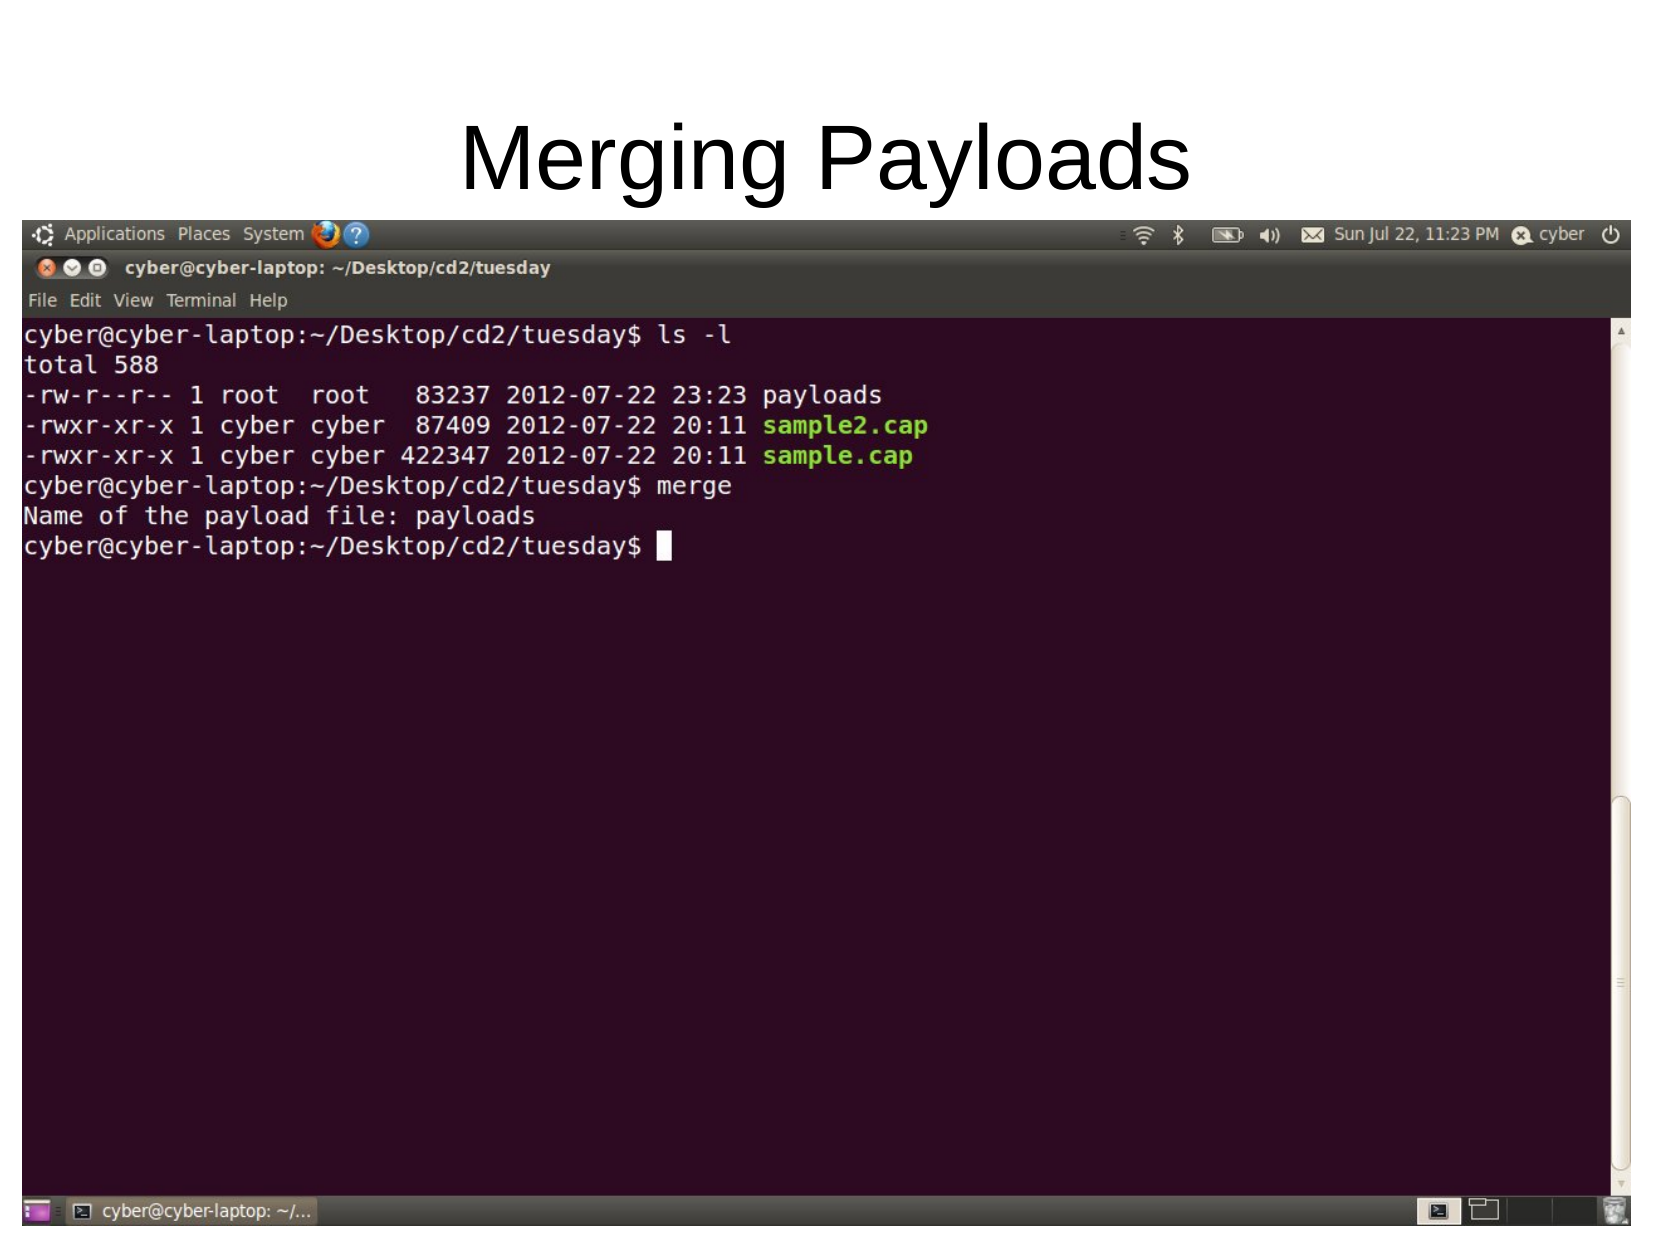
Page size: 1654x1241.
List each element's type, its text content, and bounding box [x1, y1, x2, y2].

title Merging Payloads [82, 49, 1571, 220]
picture [22, 220, 1631, 1226]
